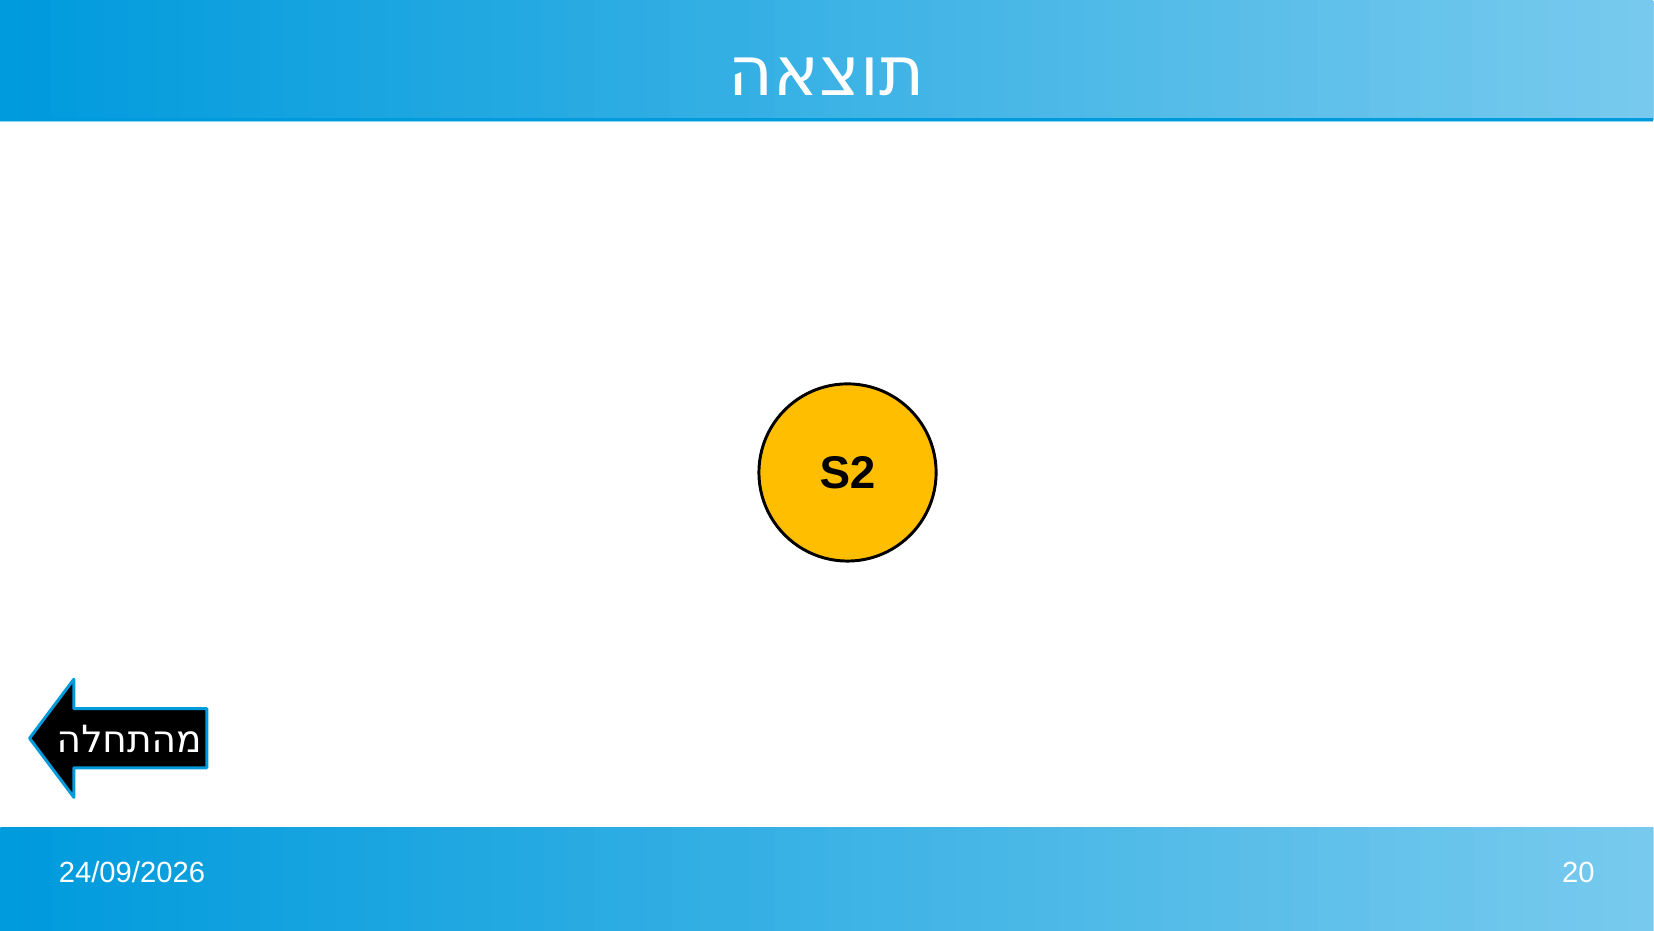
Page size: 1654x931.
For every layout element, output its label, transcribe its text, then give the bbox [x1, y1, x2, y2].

text_box S2 [758, 383, 937, 562]
title תוצאה [59, 21, 1595, 116]
text_box מהתחלה [29, 679, 207, 798]
